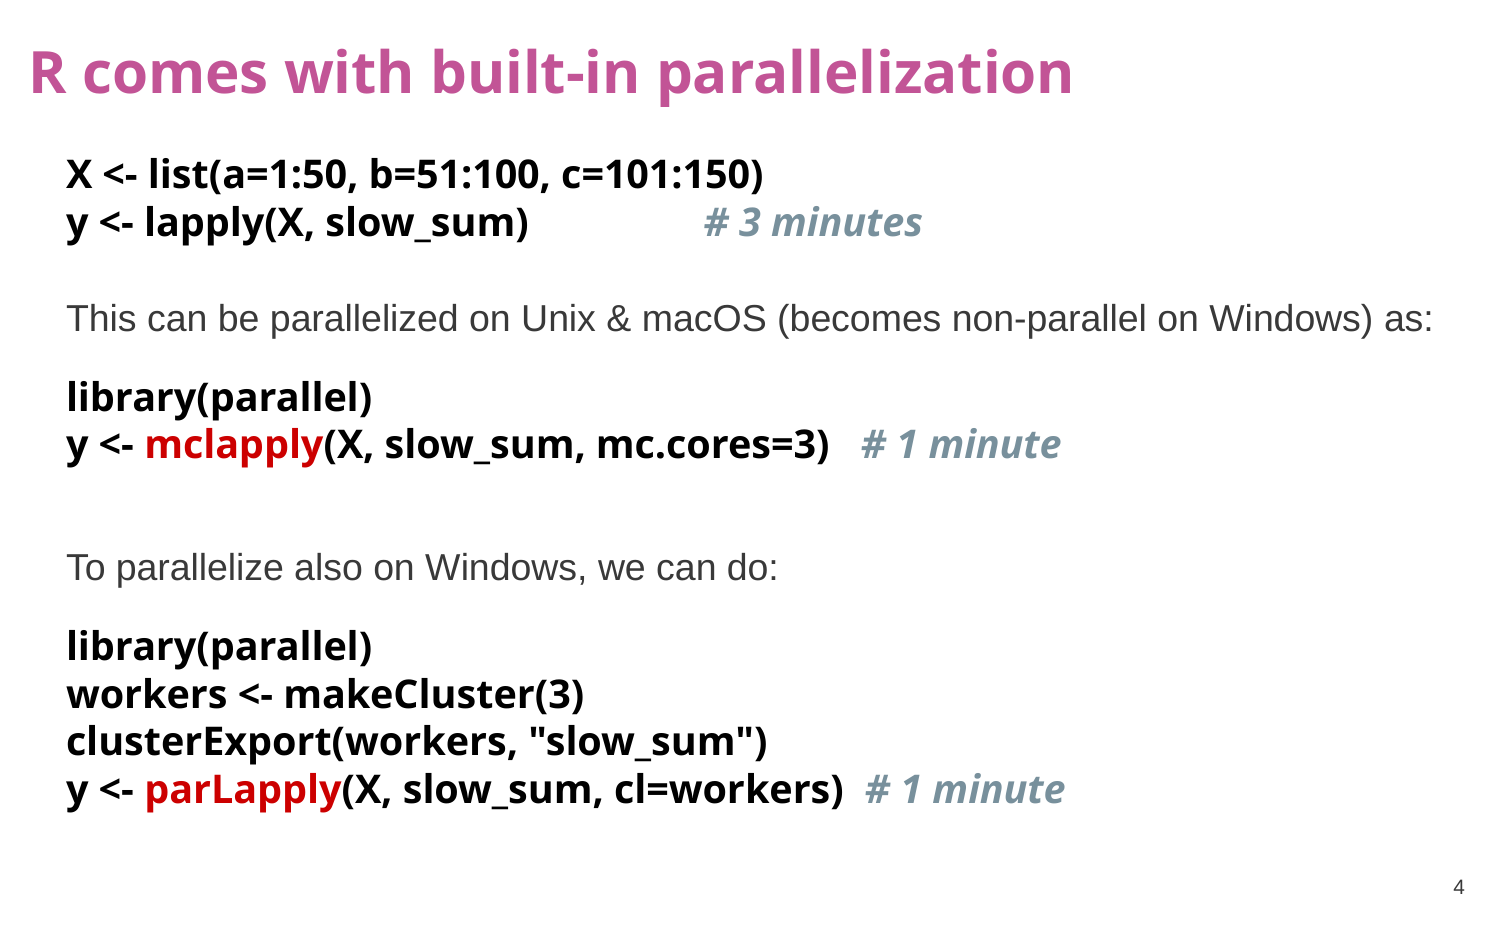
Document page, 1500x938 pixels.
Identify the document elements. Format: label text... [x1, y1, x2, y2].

list X <- list(a=1:50, b=51:100, c=101:150) y <- lapply(X, slow_sum) # 3 minutes [51, 133, 1462, 256]
list This can be parallelized on Unix & macOS (becomes non-parallel on Windows) as: library(parallel) y <- mclapply(X, slow_sum, mc.cores=3) # 1 minute [51, 271, 1462, 468]
title R comes with built-in parallelization [13, 20, 1480, 136]
slide_number <number> [1389, 849, 1480, 922]
list To parallelize also on Windows, we can do: library(parallel) workers <- makeCluster(3) clusterExport(workers, "slow_sum") y <- parLapply(X, slow_sum, cl=workers) # 1 minute [51, 521, 1462, 869]
